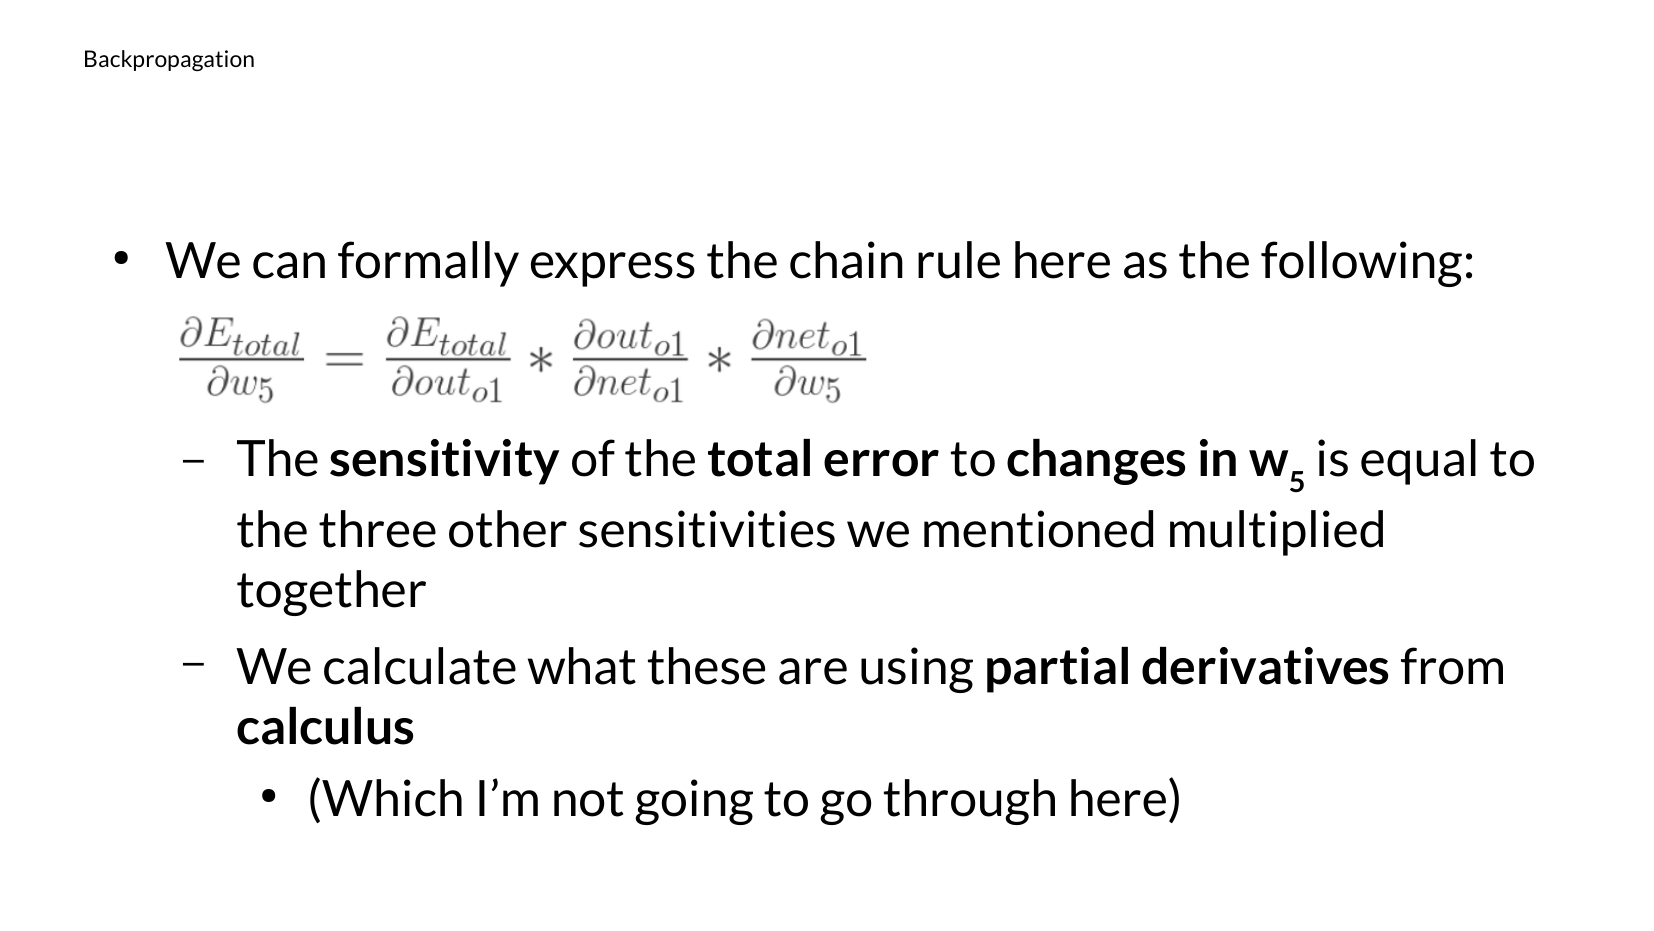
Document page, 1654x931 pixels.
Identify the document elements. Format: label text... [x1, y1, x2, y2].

picture [165, 295, 898, 438]
title Backpropagation [83, 0, 1571, 119]
list We can formally express the chain rule here as the following: The sensitivity of the total error to changes in w5 is equal to the three other sensitivities we mentioned multiplied together We calculate what these are using partial derivatives from calculus (Which I’m not going to go through here) [94, 228, 1583, 851]
